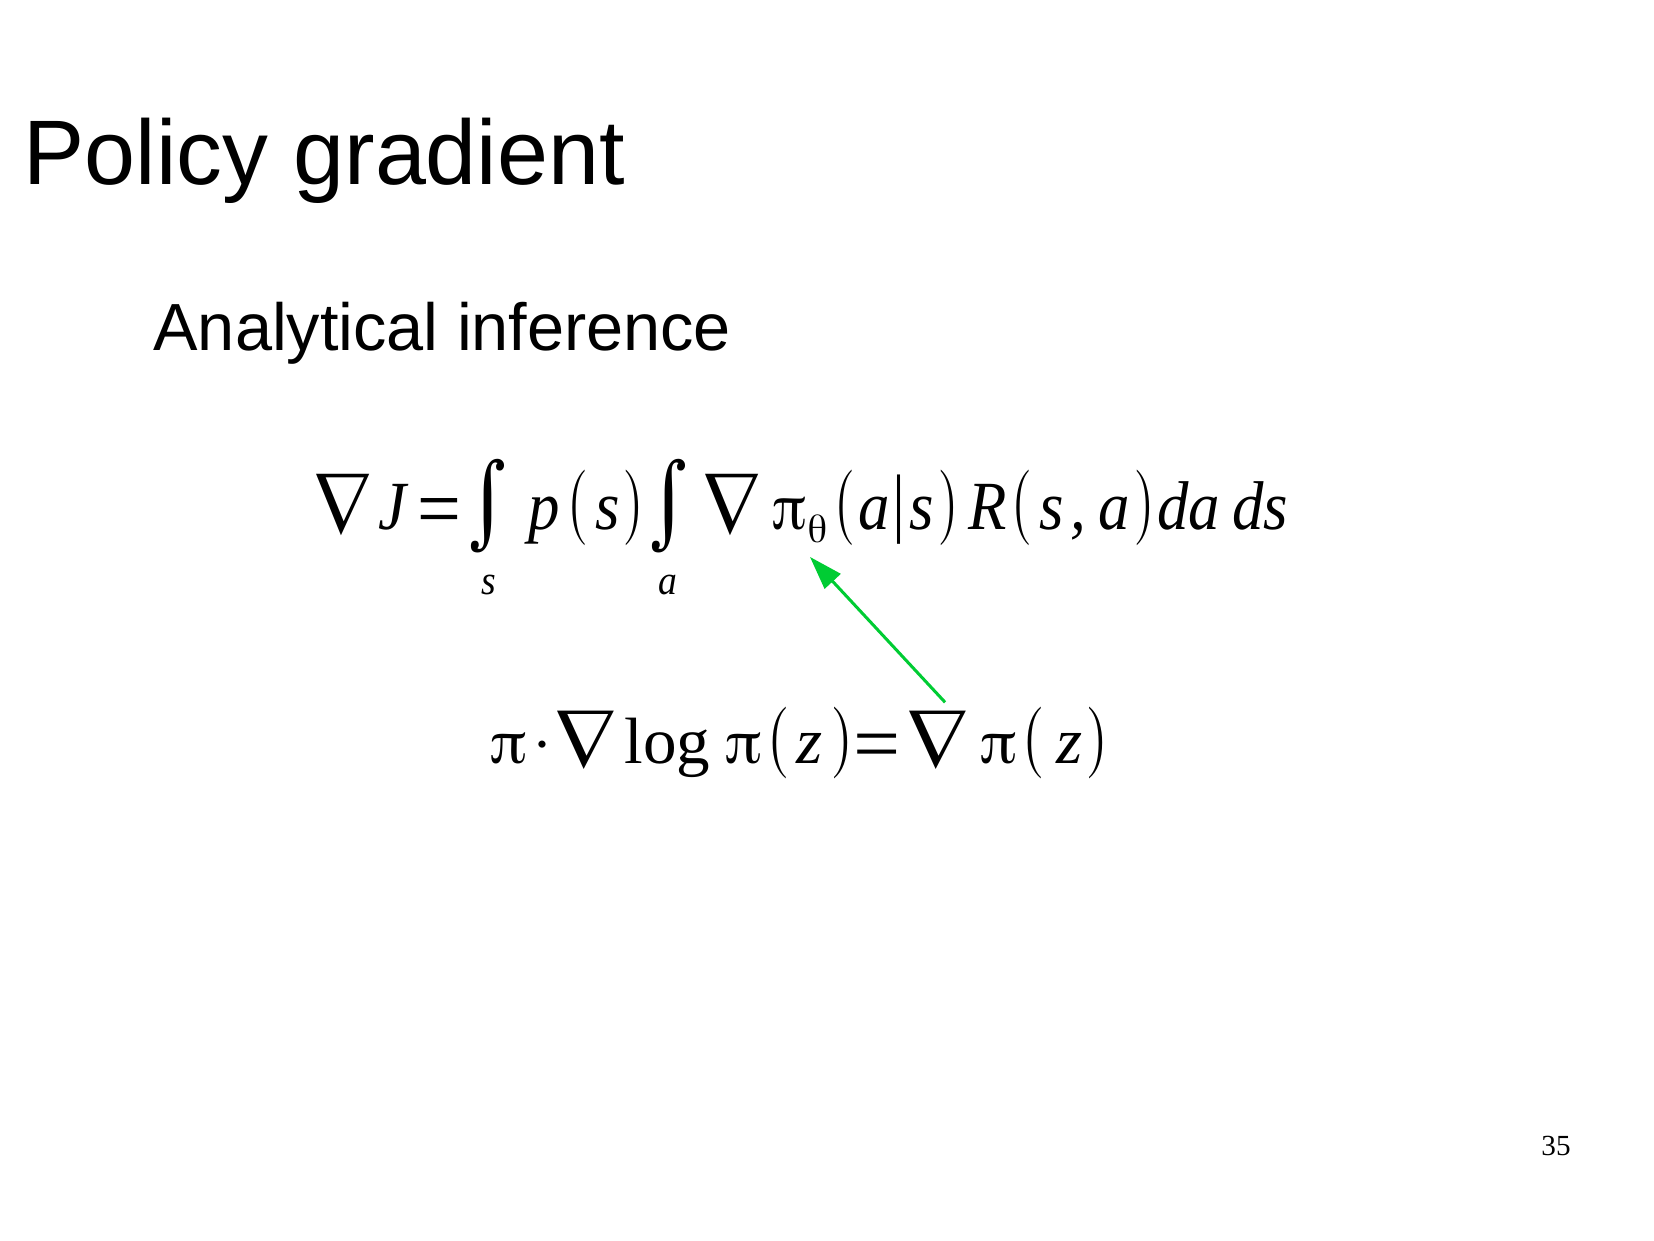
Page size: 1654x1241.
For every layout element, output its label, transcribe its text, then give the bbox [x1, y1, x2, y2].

chart [296, 452, 1303, 604]
list Analytical inference [82, 290, 1571, 1010]
title Policy gradient [23, 49, 1512, 257]
chart [473, 702, 1126, 782]
